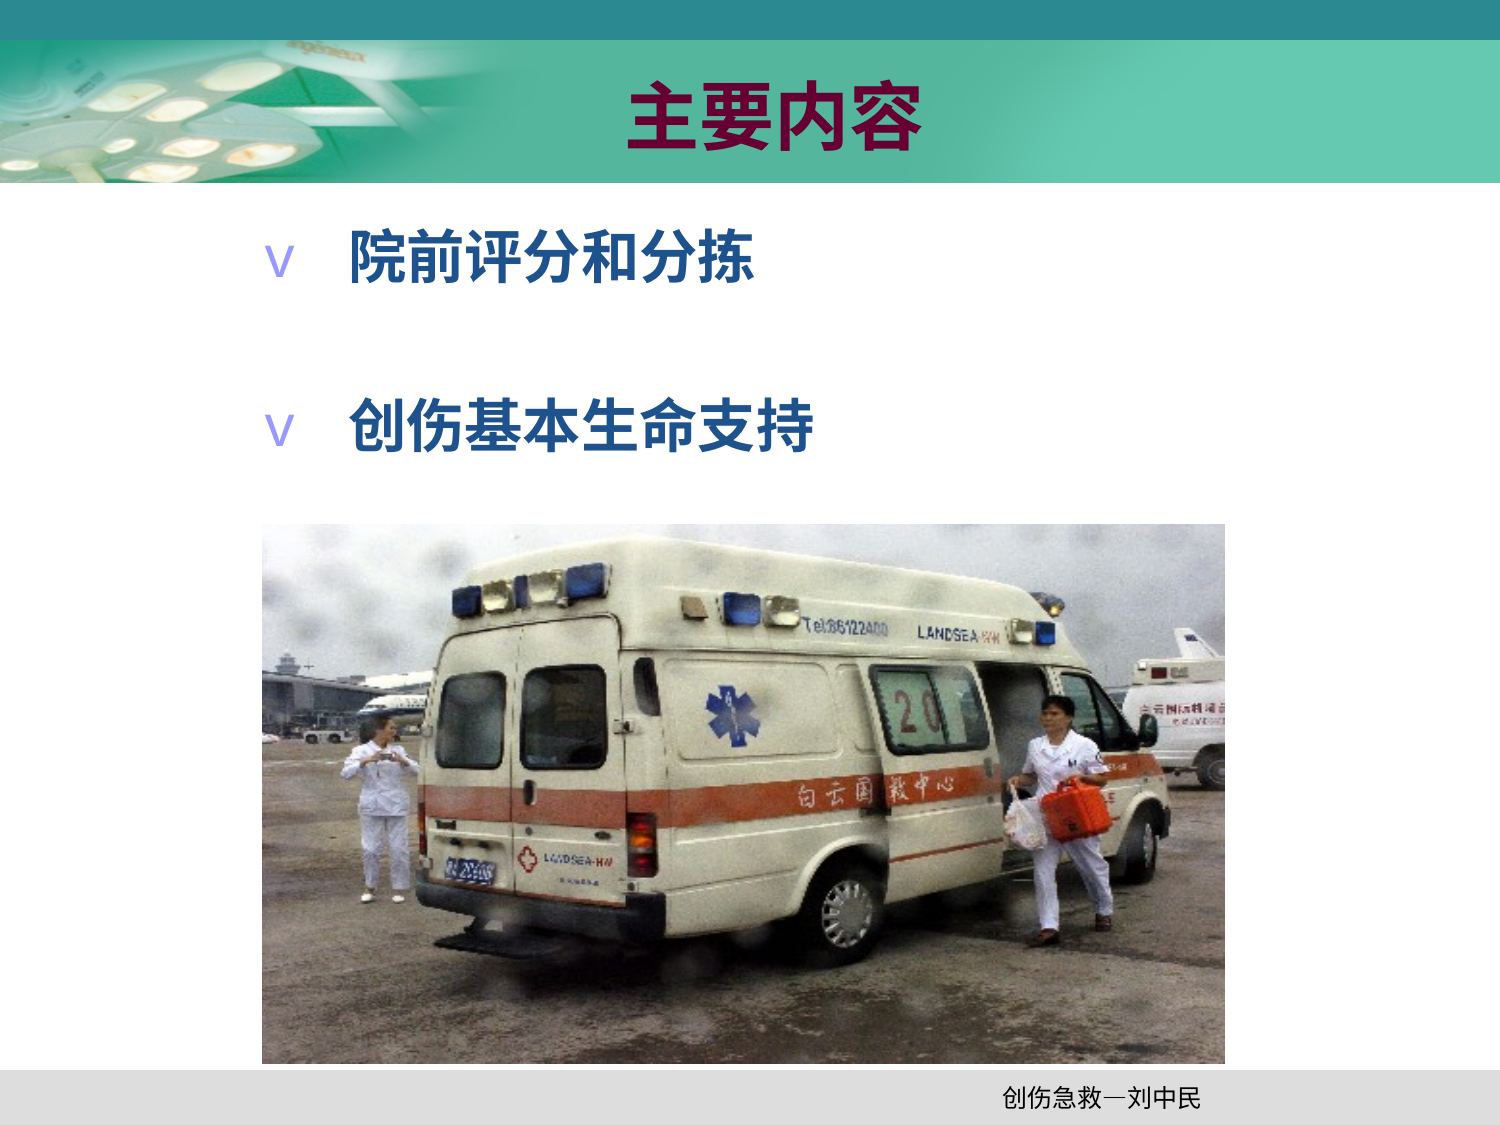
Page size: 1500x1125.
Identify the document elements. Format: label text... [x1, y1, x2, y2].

text_box 创伤急救—刘中民 [987, 1074, 1463, 1125]
title 主要内容 [87, 62, 1461, 155]
list 院前评分和分拣 创伤基本生命支持 [249, 212, 988, 963]
picture [262, 525, 1225, 1064]
